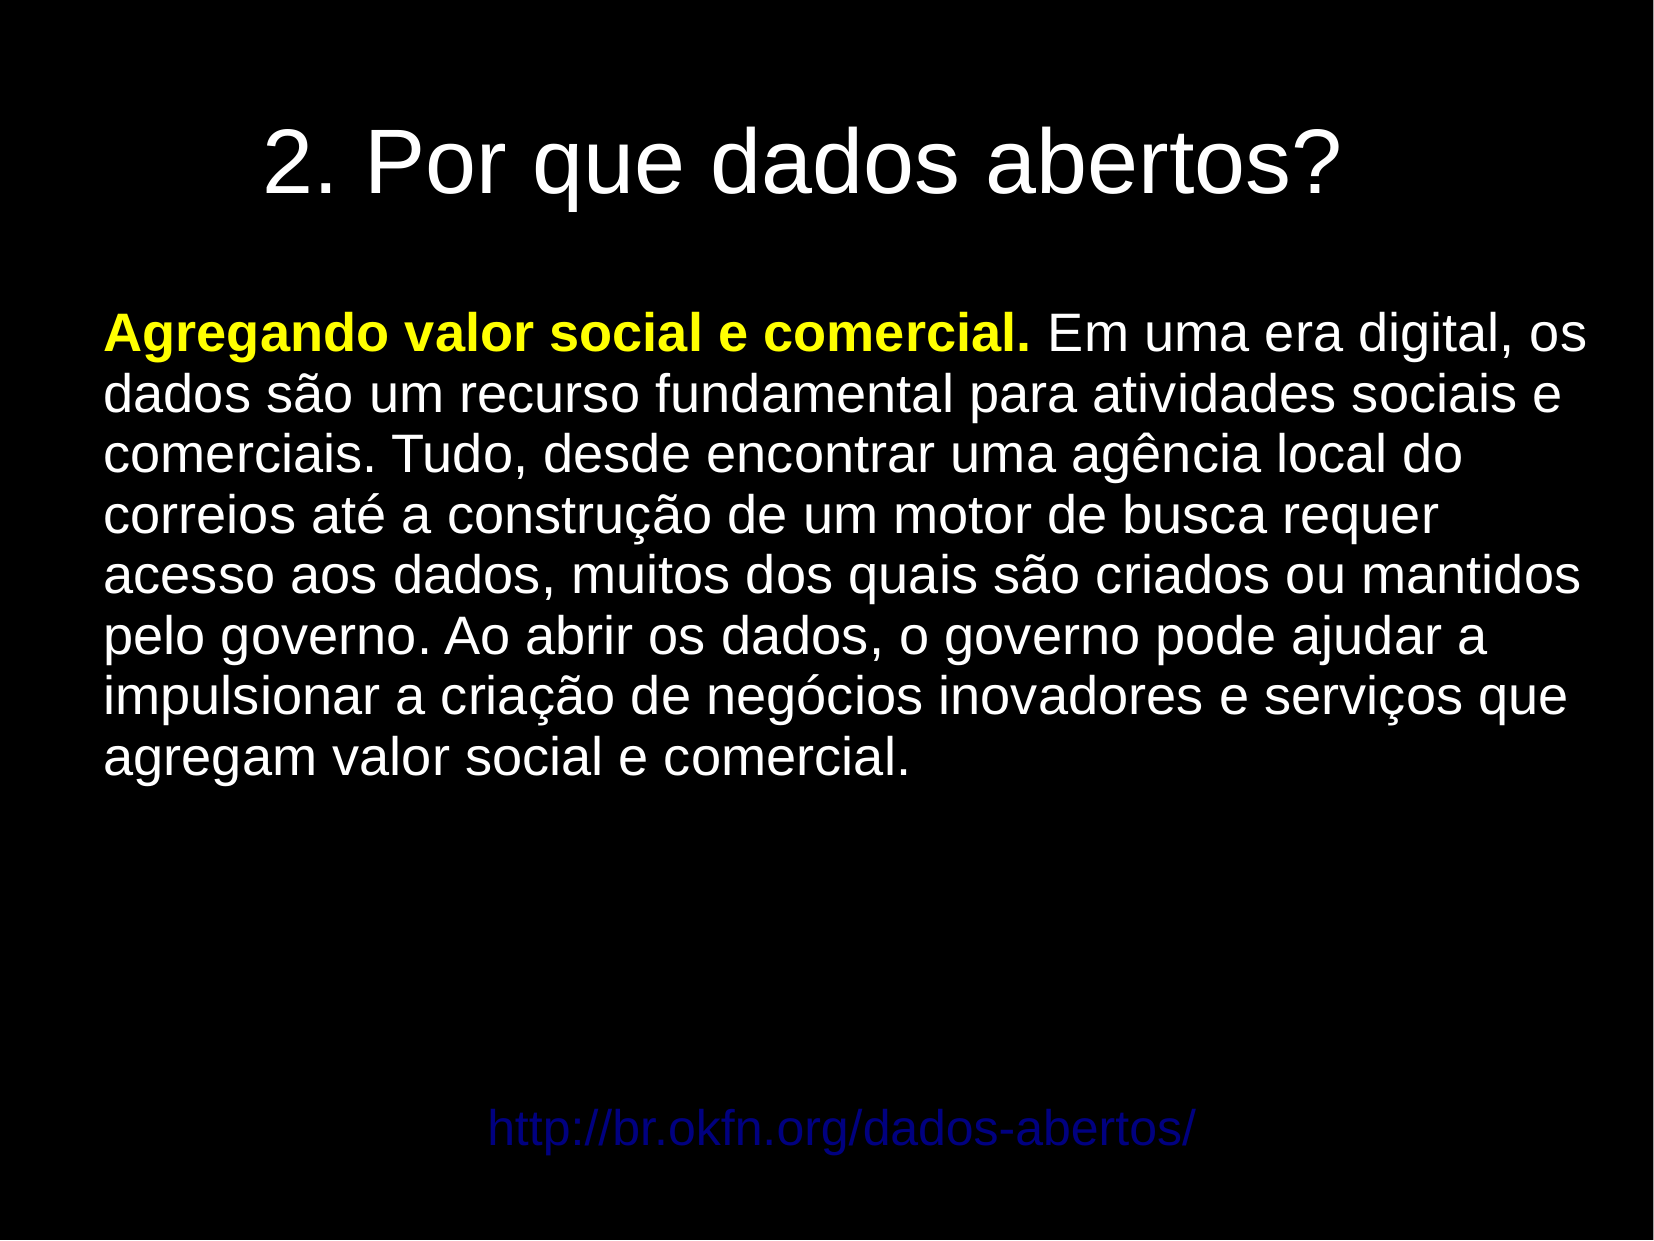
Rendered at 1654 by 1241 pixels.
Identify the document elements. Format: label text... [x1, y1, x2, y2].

text_box Agregando valor social e comercial. Em uma era digital, os dados são um recurso fundamental para atividades sociais e comerciais. Tudo, desde encontrar uma agência local do correios até a construção de um motor de busca requer acesso aos dados, muitos dos quais são criados ou mantidos pelo governo. Ao abrir os dados, o governo pode ajudar a impulsionar a criação de negócios inovadores e serviços que agregam valor social e comercial. [88, 295, 1625, 935]
text_box http://br.okfn.org/dados-abertos/ [472, 1092, 1212, 1164]
title 2. Por que dados abertos? [59, 58, 1548, 266]
